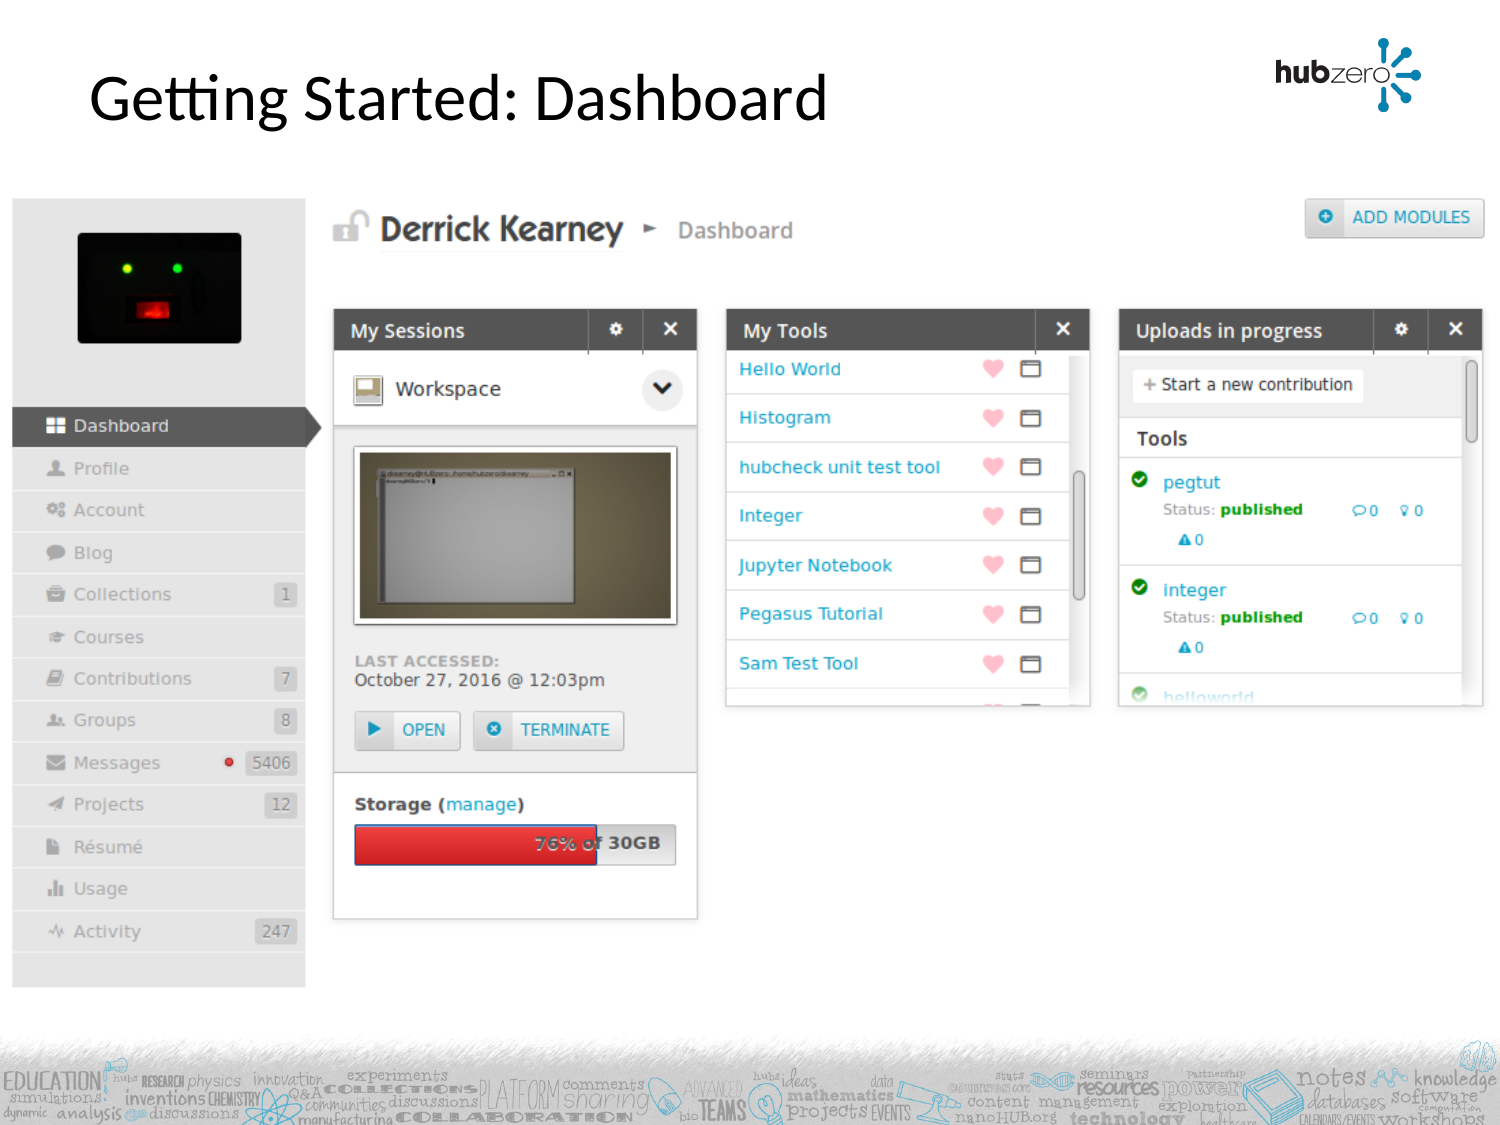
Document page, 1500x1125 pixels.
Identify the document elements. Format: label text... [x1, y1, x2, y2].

title Getting Started: Dashboard [75, 44, 1425, 144]
picture [7, 193, 1489, 993]
picture [0, 1034, 1500, 1125]
picture [1272, 35, 1424, 44]
